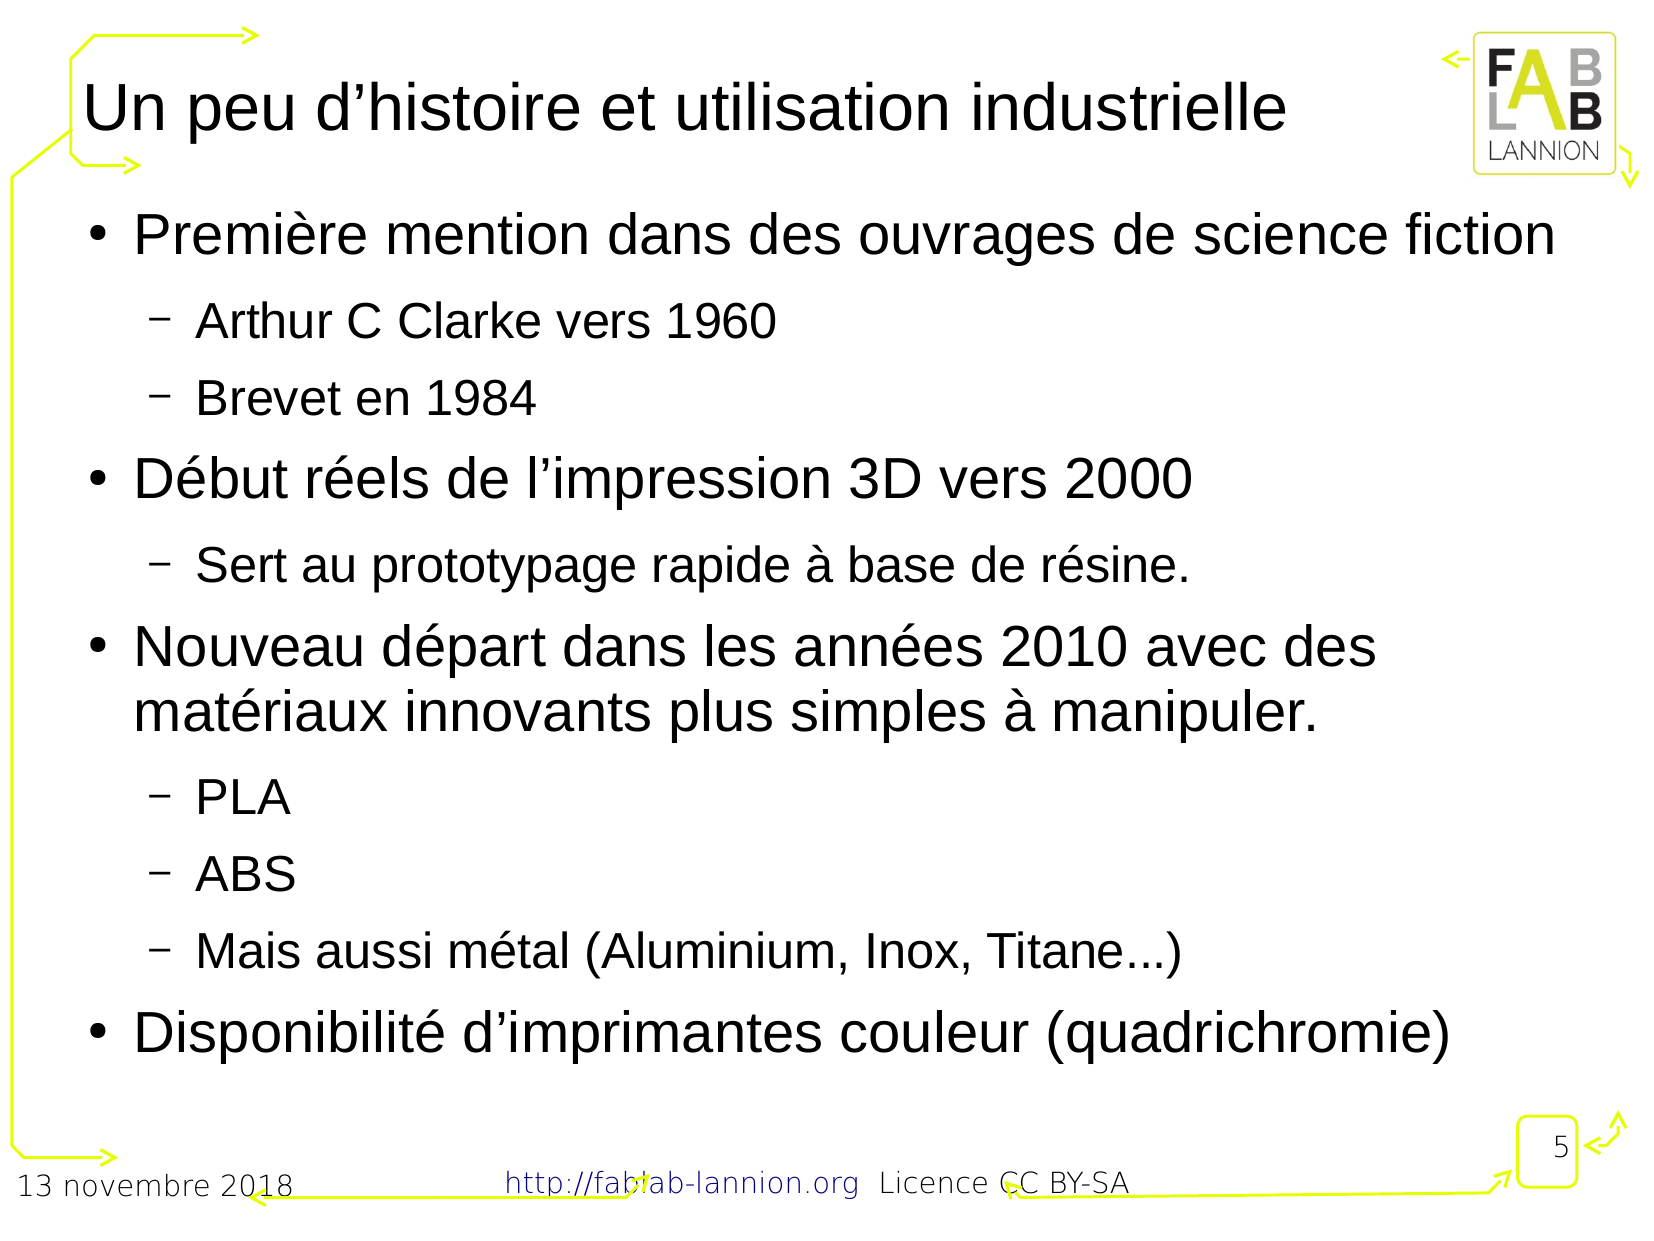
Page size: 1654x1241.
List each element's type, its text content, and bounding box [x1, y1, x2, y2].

title Un peu d’histoire et utilisation industrielle [82, 49, 1441, 166]
picture [1470, 29, 1619, 178]
list Première mention dans des ouvrages de science fiction Arthur C Clarke vers 1960 Brevet en 1984 Début réels de l’impression 3D vers 2000 Sert au prototypage rapide à base de résine. Nouveau départ dans les années 2010 avec des matériaux innovants plus simples à manipuler. PLA ABS Mais aussi métal (Aluminium, Inox, Titane...) Disponibilité d’imprimantes couleur (quadrichromie) [72, 202, 1561, 1088]
